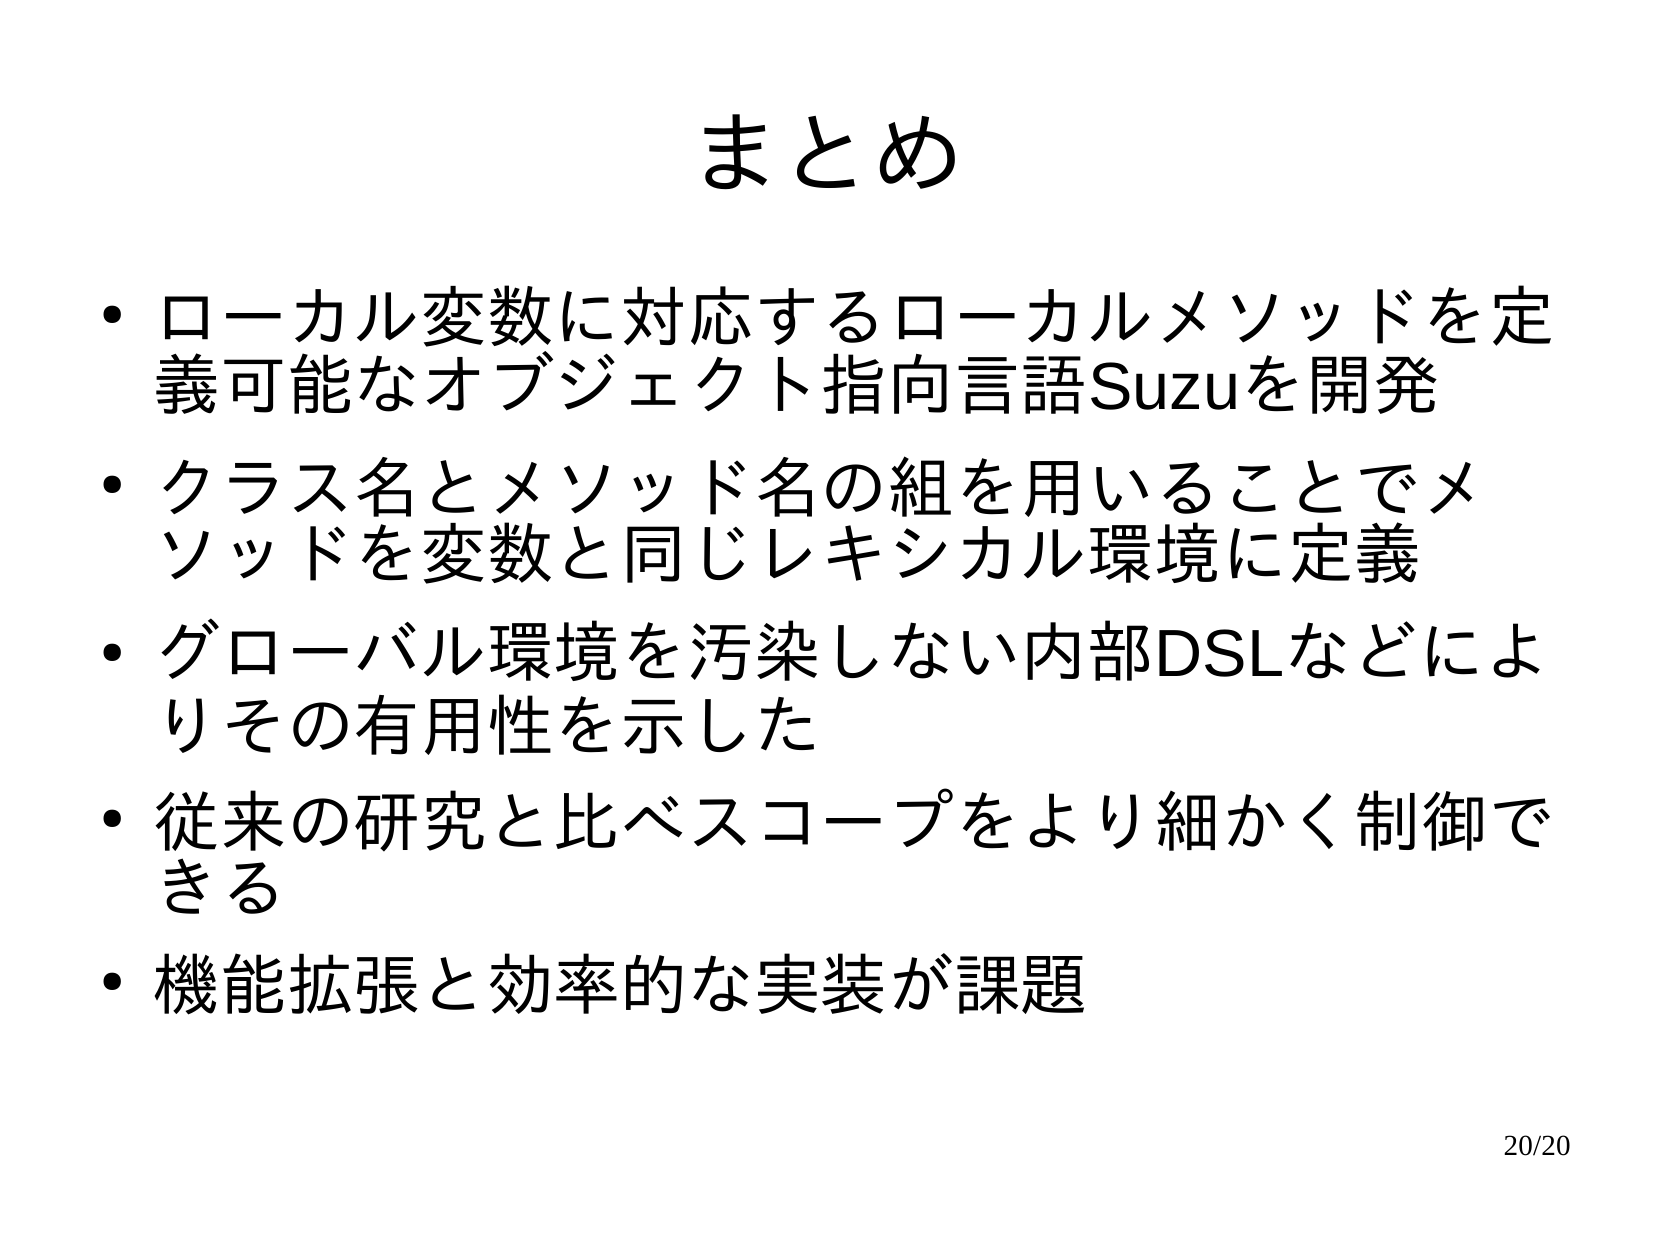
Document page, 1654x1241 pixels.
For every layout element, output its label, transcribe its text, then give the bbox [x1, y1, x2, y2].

list ローカル変数に対応するローカルメソッドを定義可能なオブジェクト指向言語Suzuを開発 クラス名とメソッド名の組を用いることでメソッドを変数と同じレキシカル環境に定義 グローバル環境を汚染しない内部DSLなどによりその有用性を示した 従来の研究と比べスコープをより細かく制御できる 機能拡張と効率的な実装が課題 [82, 290, 1571, 1010]
title まとめ [82, 49, 1571, 257]
